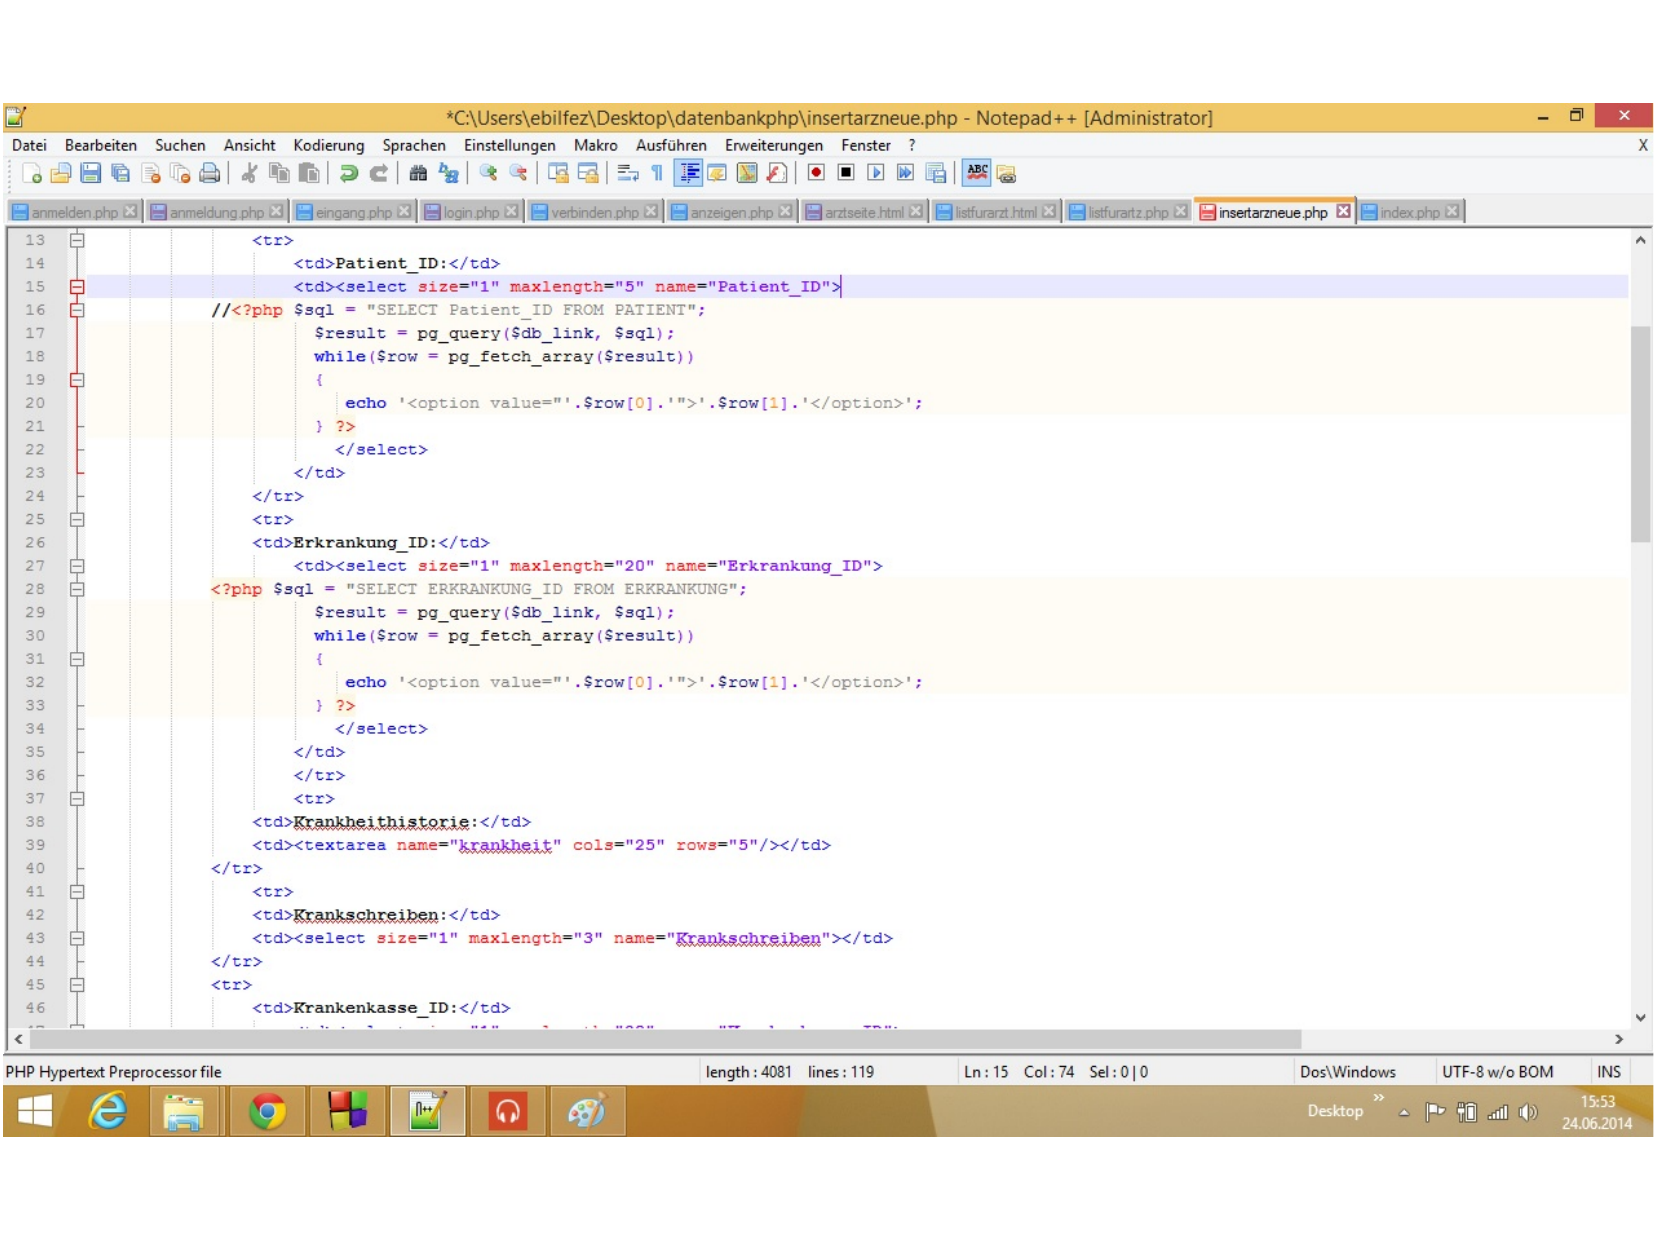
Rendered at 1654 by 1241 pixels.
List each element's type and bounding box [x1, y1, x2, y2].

picture [3, 103, 1654, 1137]
